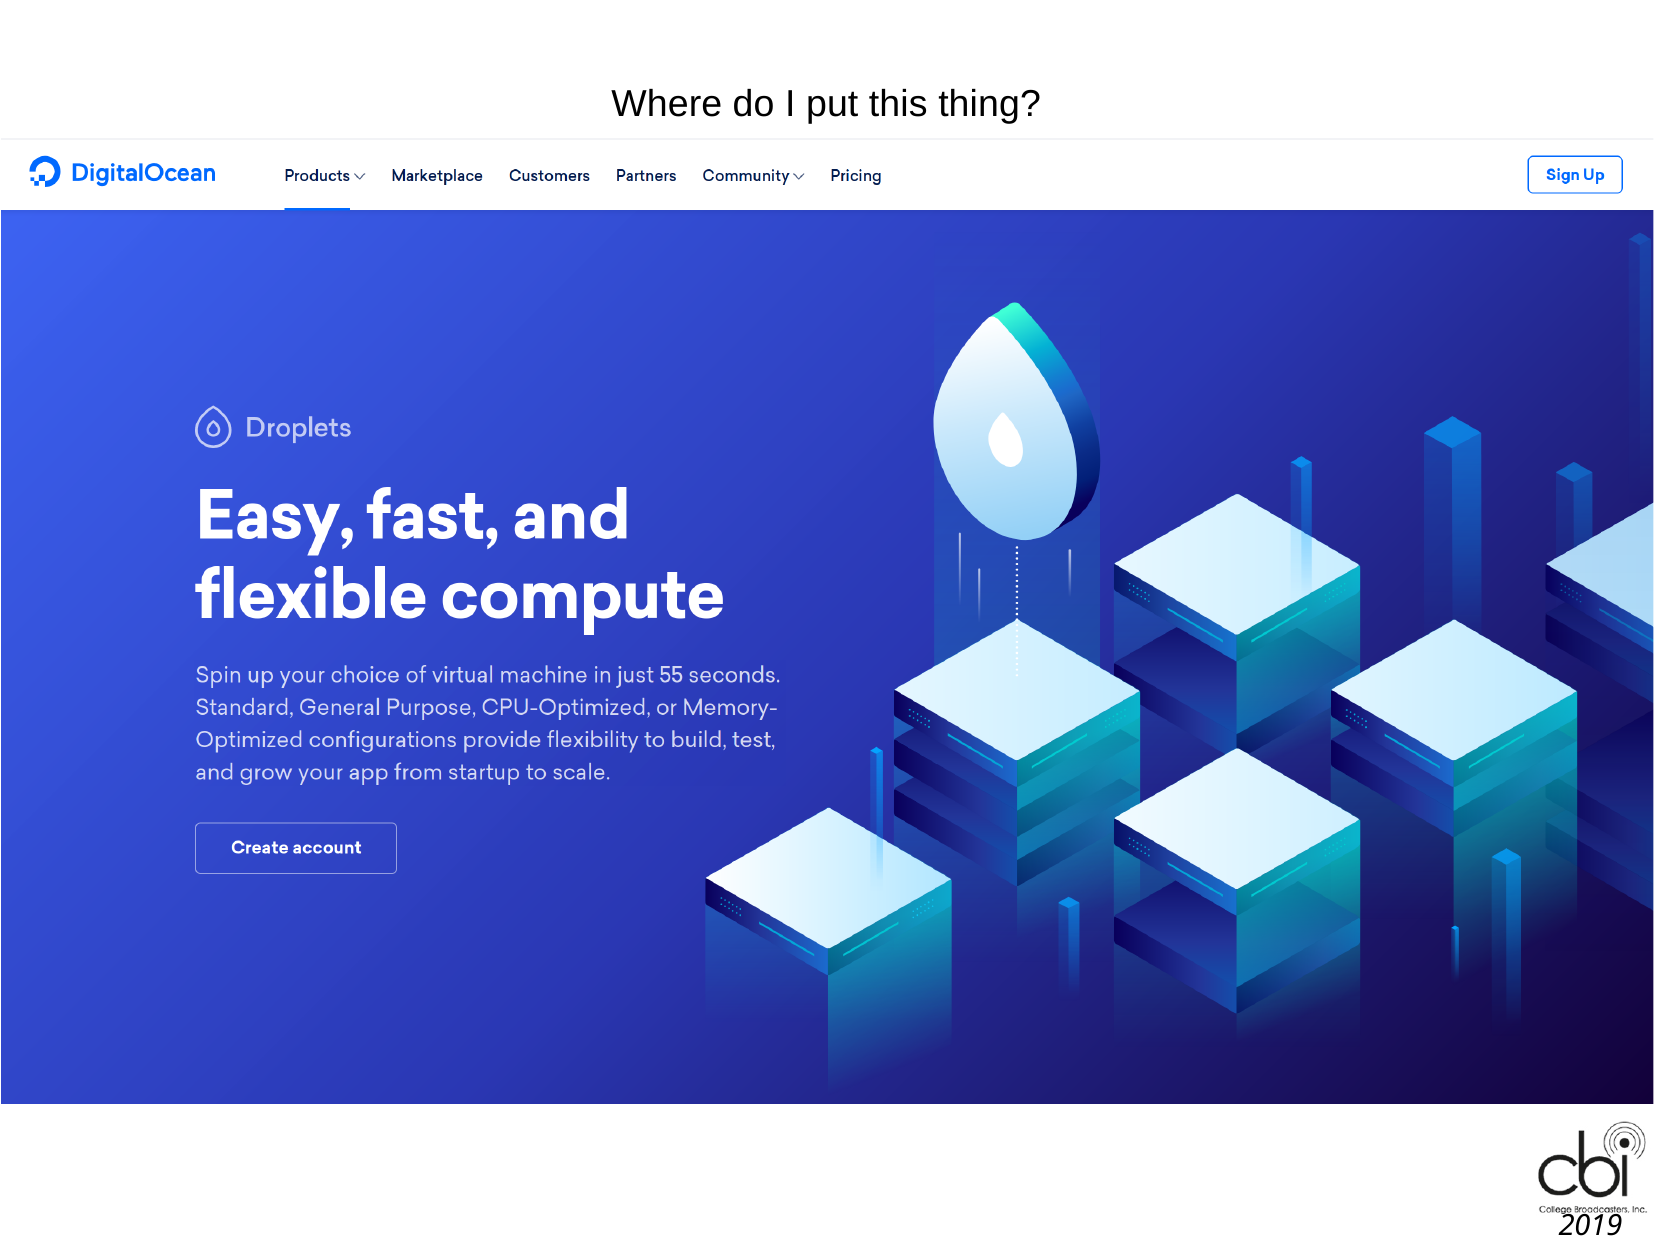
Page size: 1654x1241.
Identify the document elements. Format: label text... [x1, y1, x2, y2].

picture [1529, 1120, 1654, 1216]
picture [1, 136, 1654, 1104]
text_box Where do I put this thing? [596, 75, 1057, 132]
